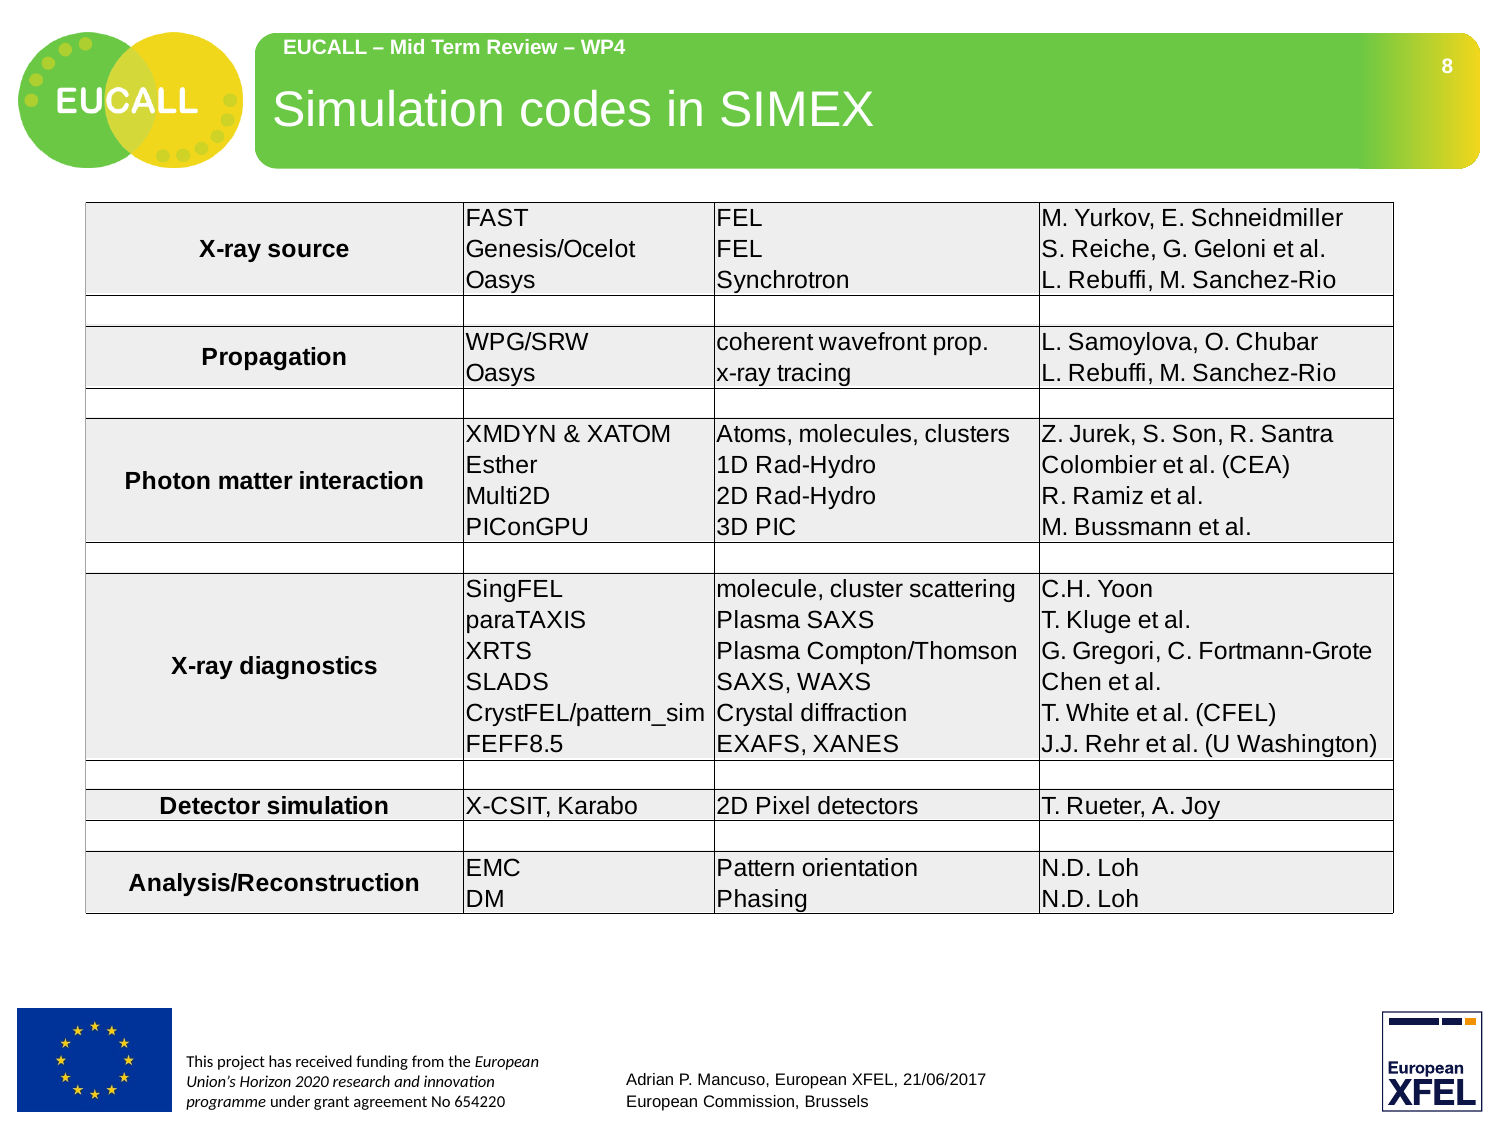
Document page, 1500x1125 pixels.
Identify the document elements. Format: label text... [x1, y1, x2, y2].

picture [18, 32, 243, 168]
picture [17, 1008, 172, 1112]
text_box Simulation codes in SIMEX [272, 57, 1488, 156]
chart [85, 202, 1403, 921]
